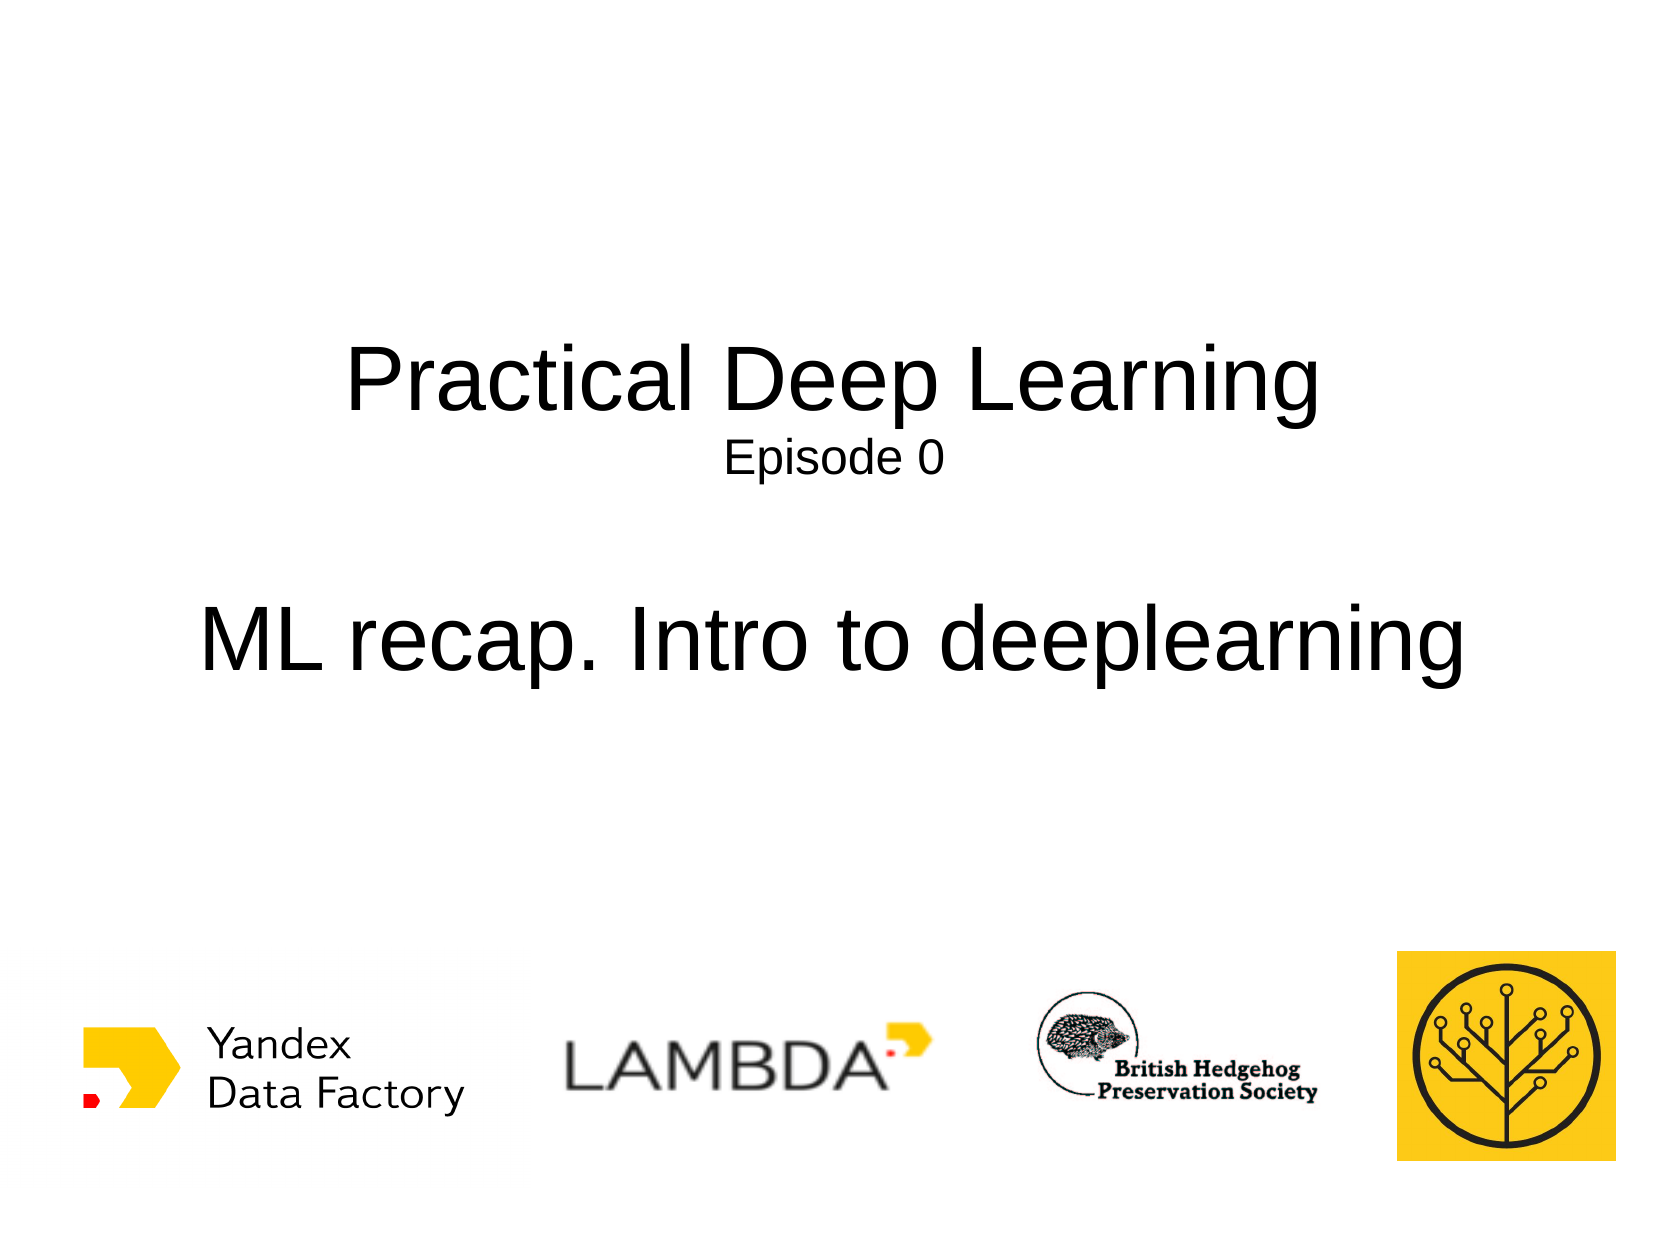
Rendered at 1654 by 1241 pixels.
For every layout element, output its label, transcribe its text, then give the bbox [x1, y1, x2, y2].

picture [992, 942, 1616, 1200]
title Practical Deep Learning Episode 0 ML recap. Intro to deeplearning [90, 326, 1579, 794]
picture [0, 887, 952, 1228]
